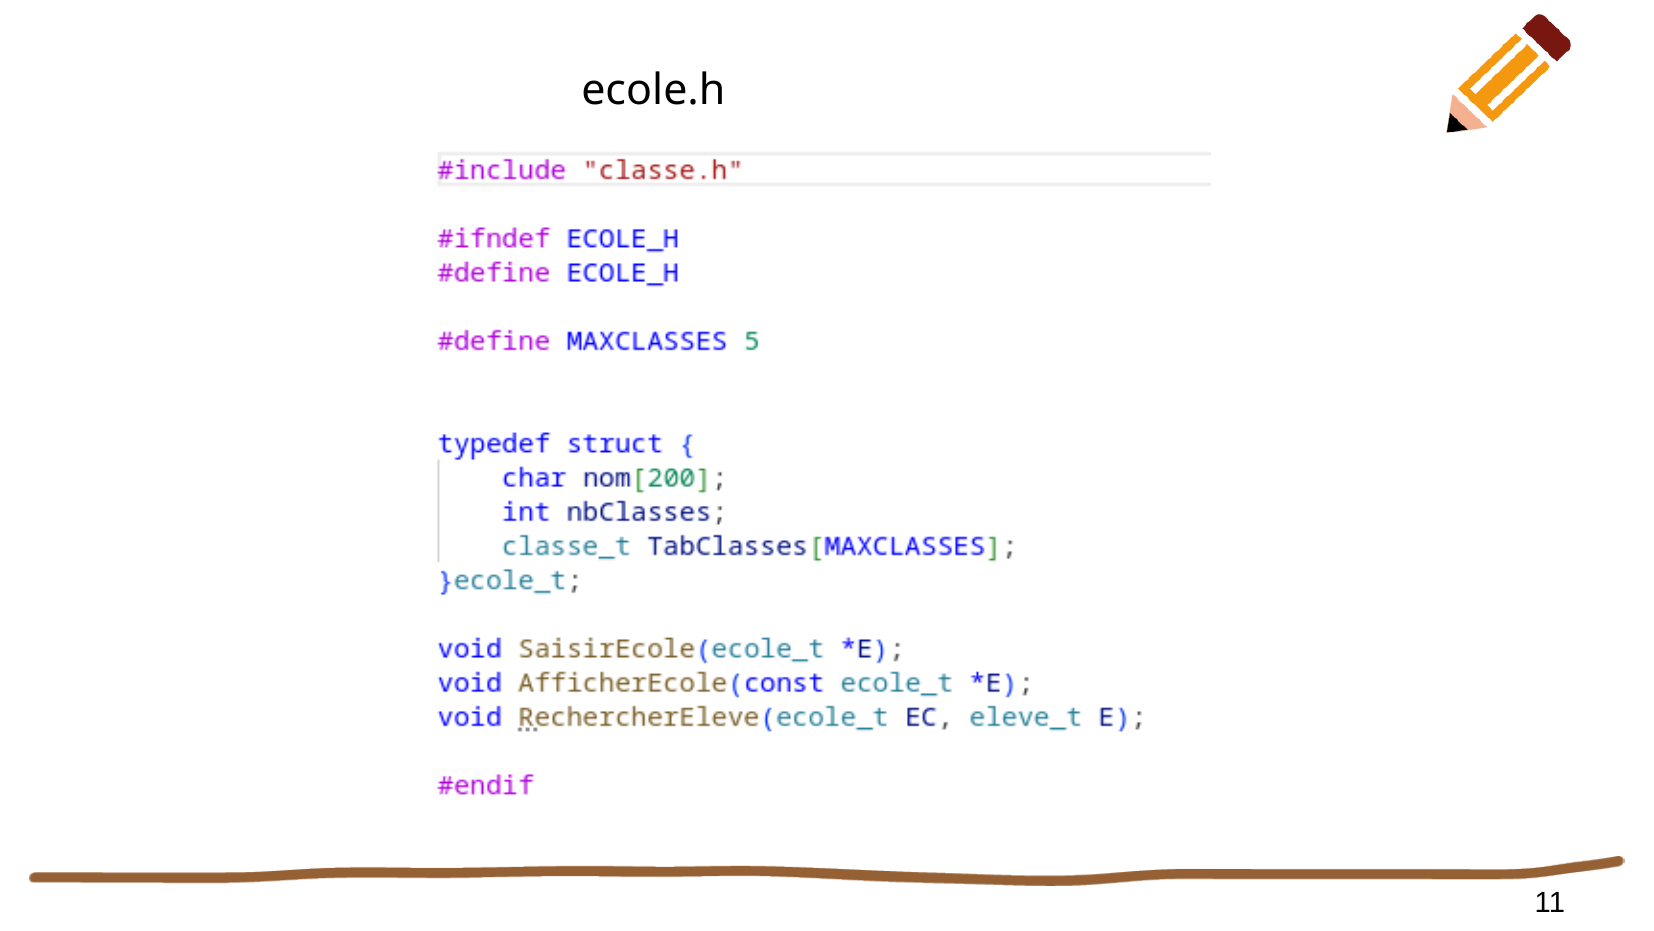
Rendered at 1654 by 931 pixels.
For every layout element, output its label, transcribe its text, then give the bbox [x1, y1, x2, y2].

picture [413, 147, 1211, 827]
list ecole.h [59, 58, 1595, 118]
picture [1446, 14, 1571, 58]
picture [1446, 118, 1571, 133]
picture [29, 856, 1625, 886]
